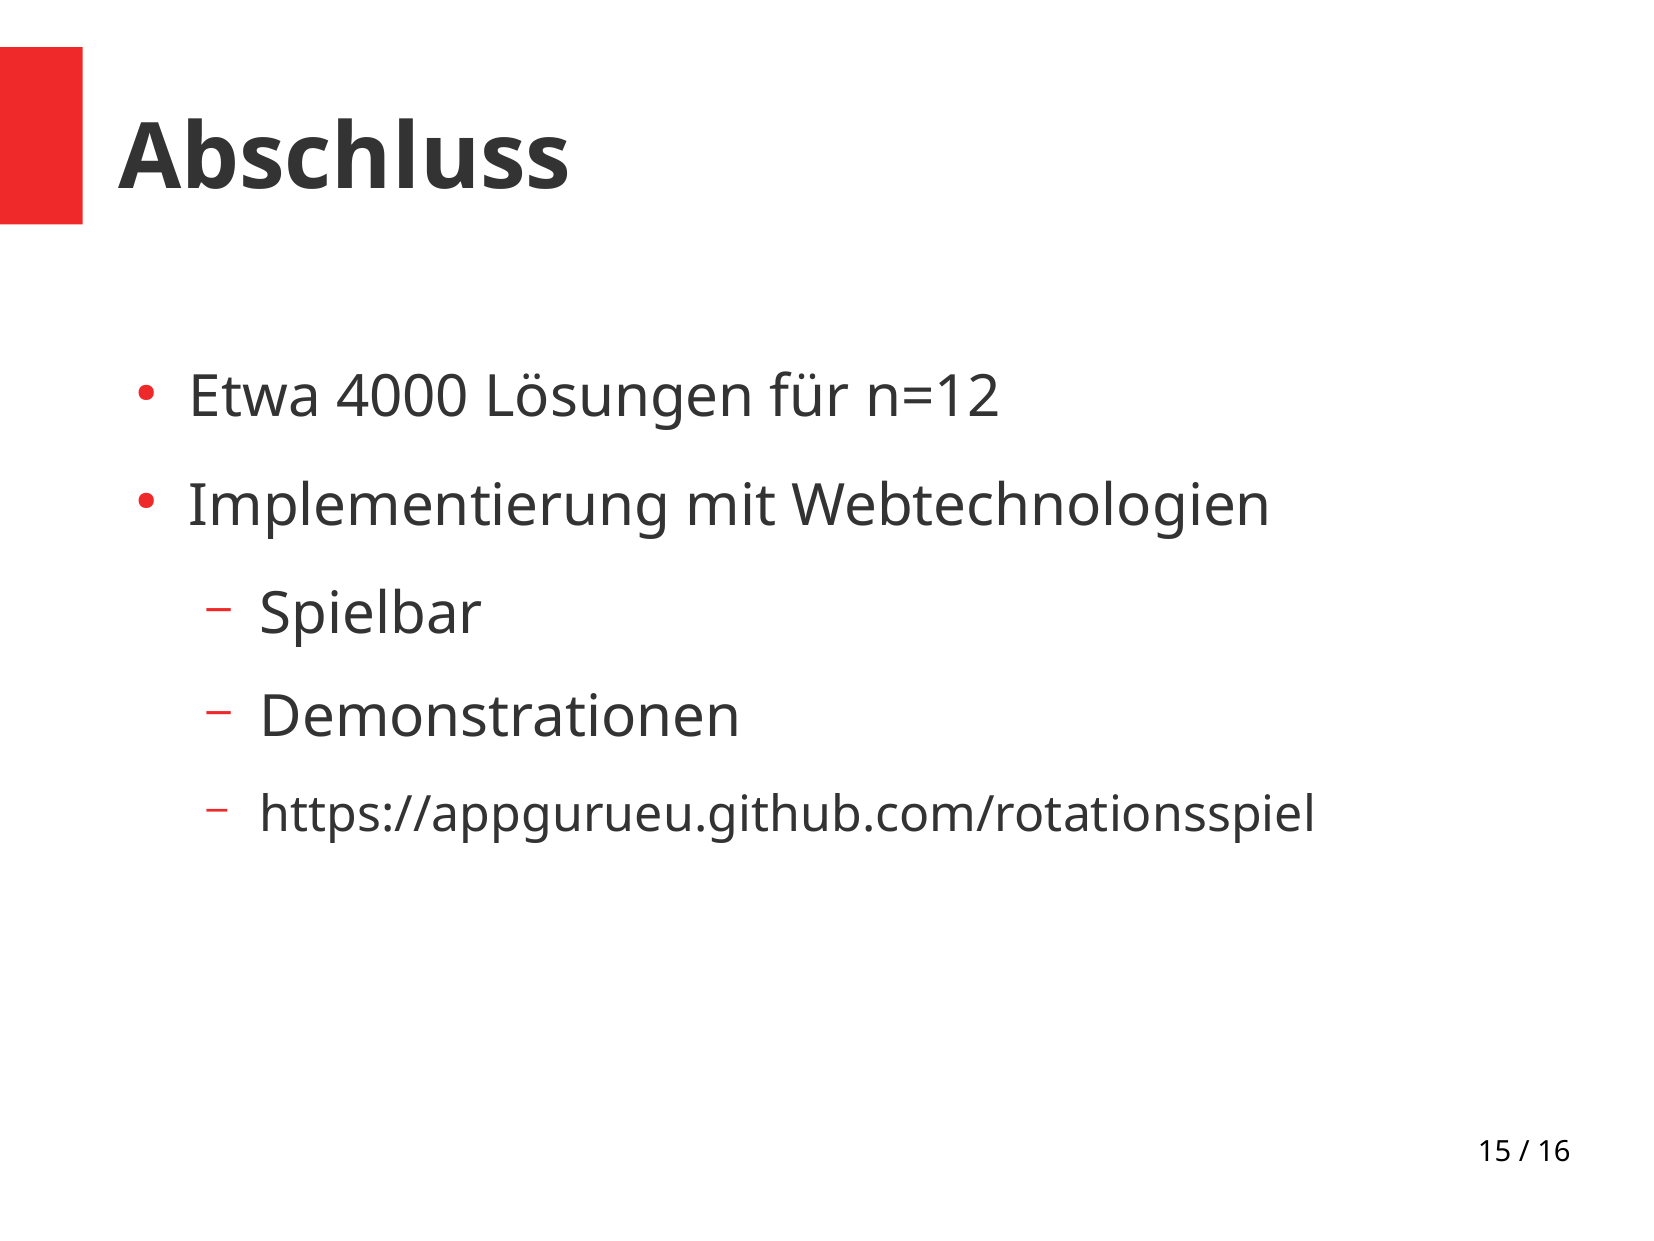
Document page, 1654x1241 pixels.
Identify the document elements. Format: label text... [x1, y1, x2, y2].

title Abschluss [118, 49, 1571, 257]
list Etwa 4000 Lösungen für n=12 Implementierung mit Webtechnologien Spielbar Demonstrationen https://appgurueu.github.com/rotationsspiel [118, 354, 1536, 1074]
